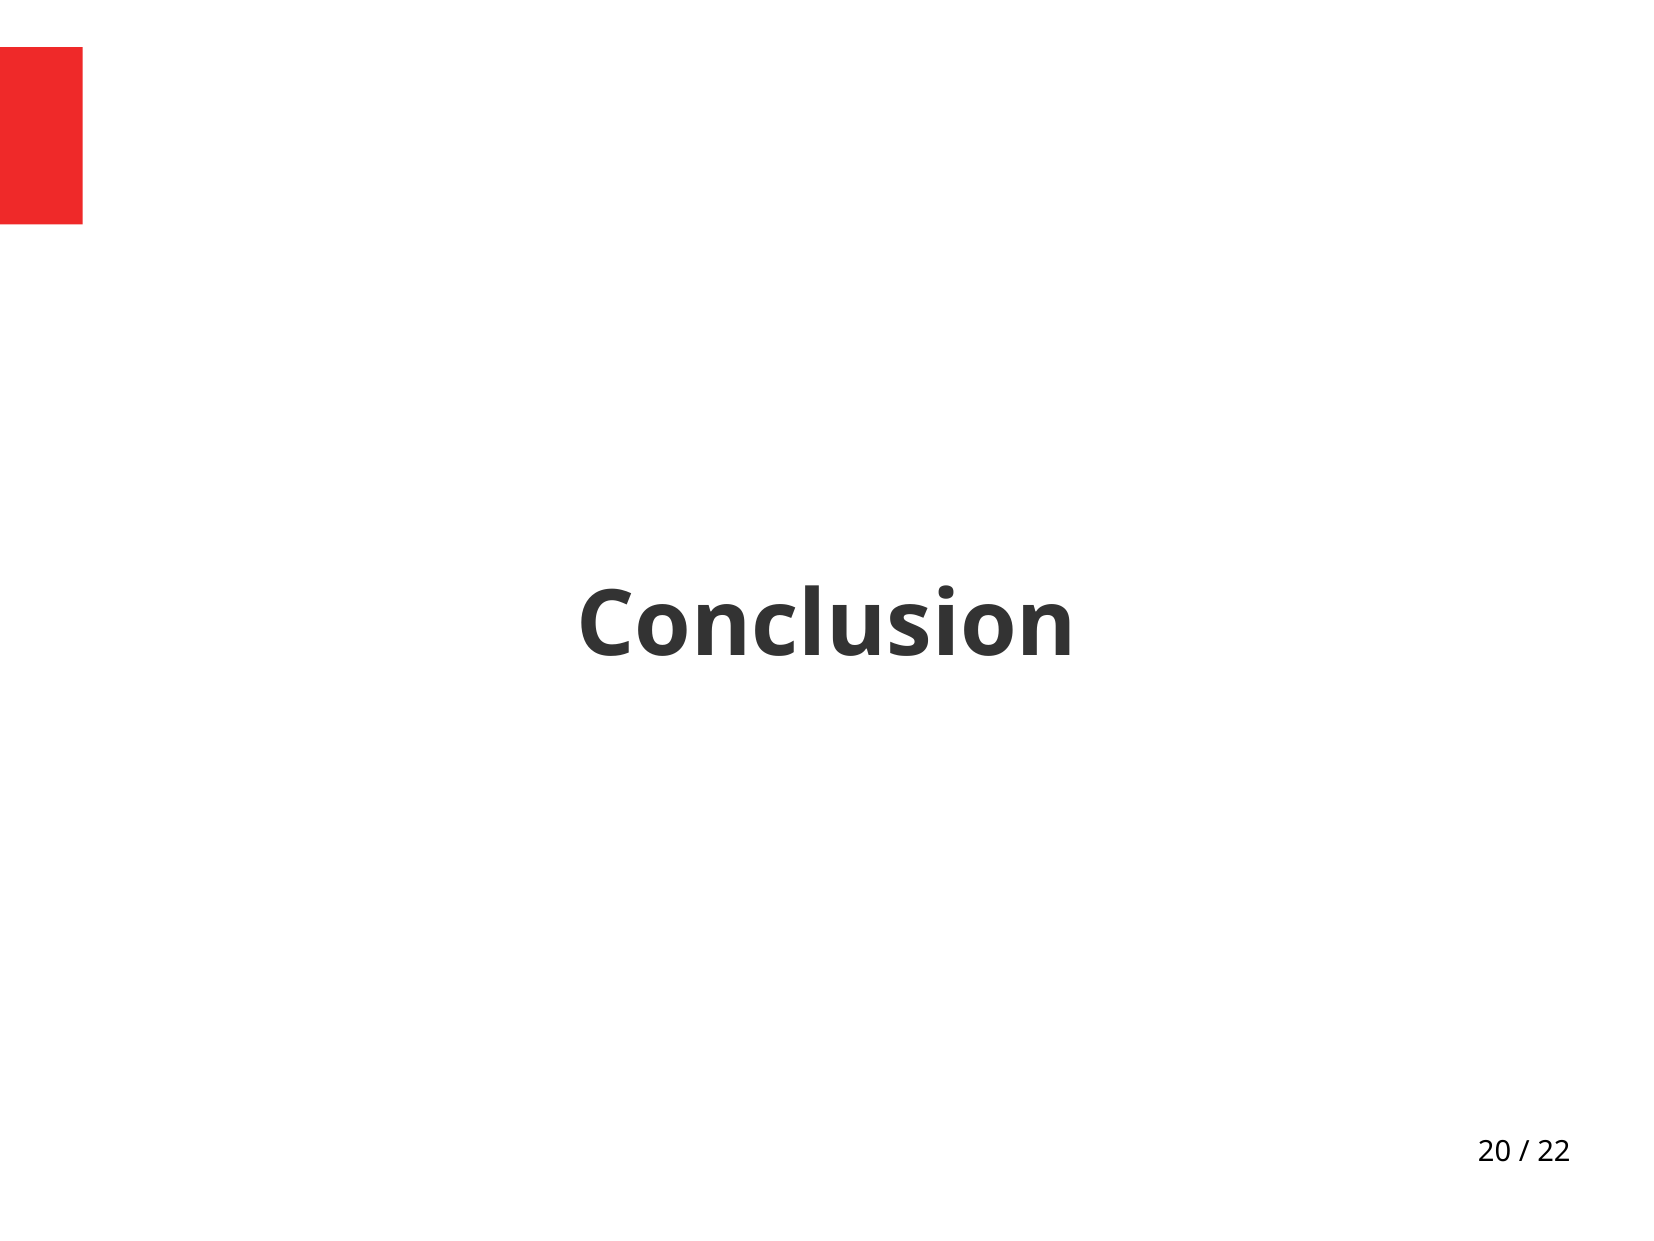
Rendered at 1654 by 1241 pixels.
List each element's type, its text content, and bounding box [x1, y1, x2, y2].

title Conclusion [100, 516, 1554, 724]
